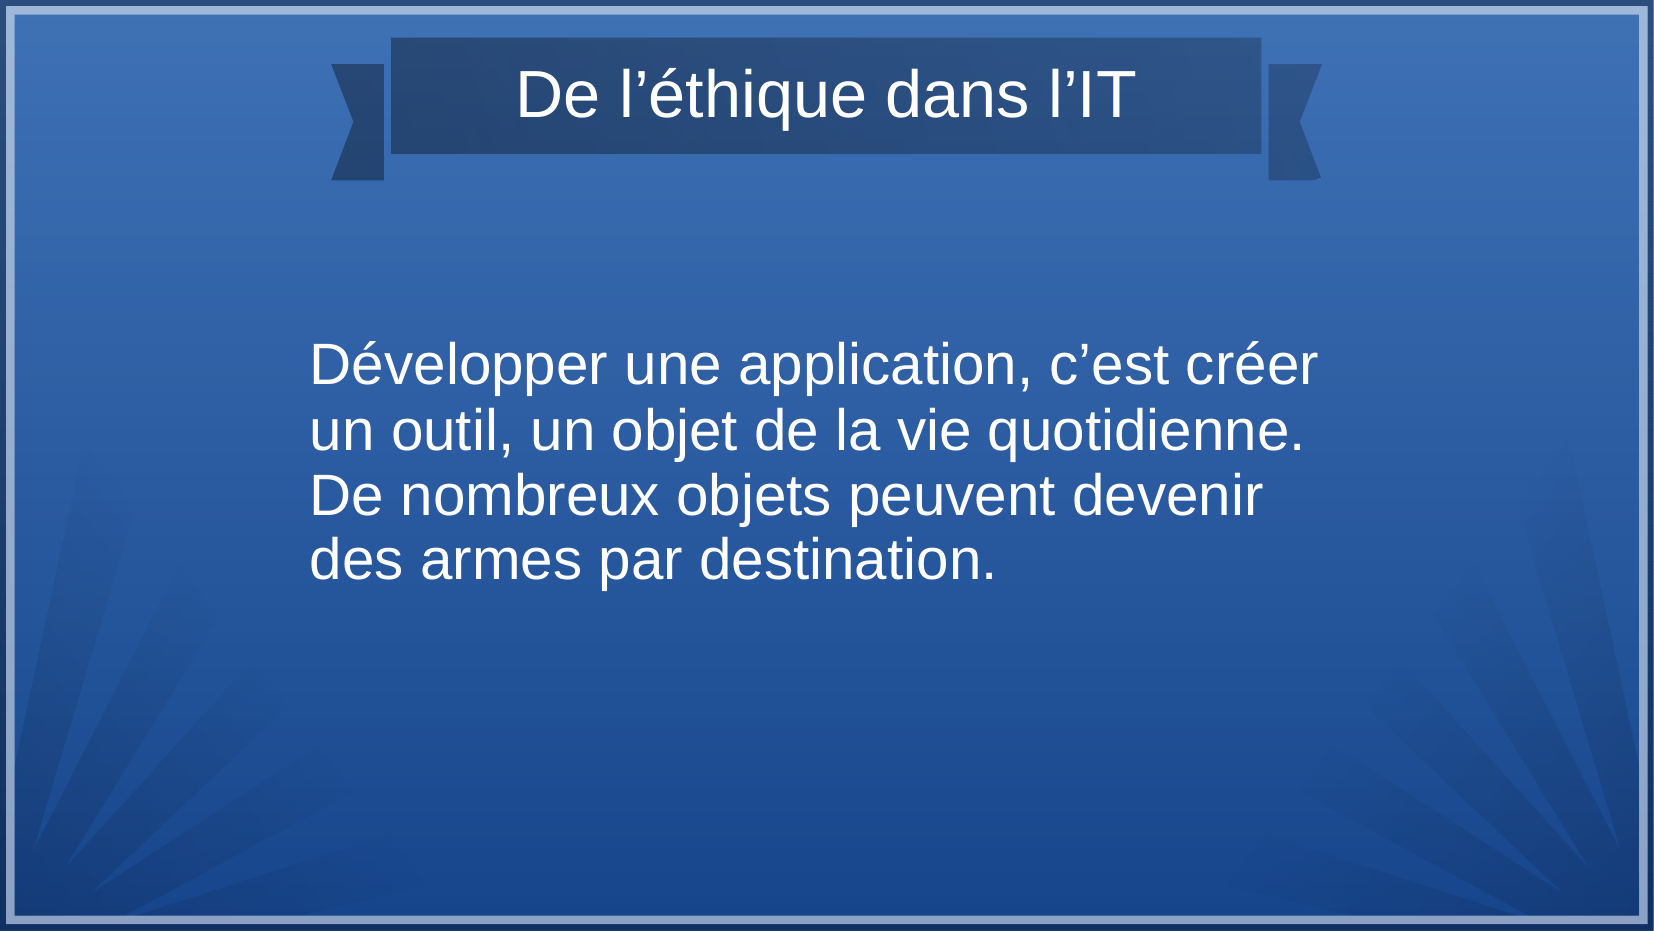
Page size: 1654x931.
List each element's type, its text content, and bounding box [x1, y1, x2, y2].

title De l’éthique dans l’IT [389, 35, 1264, 154]
text_box Développer une application, c’est créer un outil, un objet de la vie quotidienne. De nombreux objets peuvent devenir des armes par destination. [295, 324, 1359, 600]
